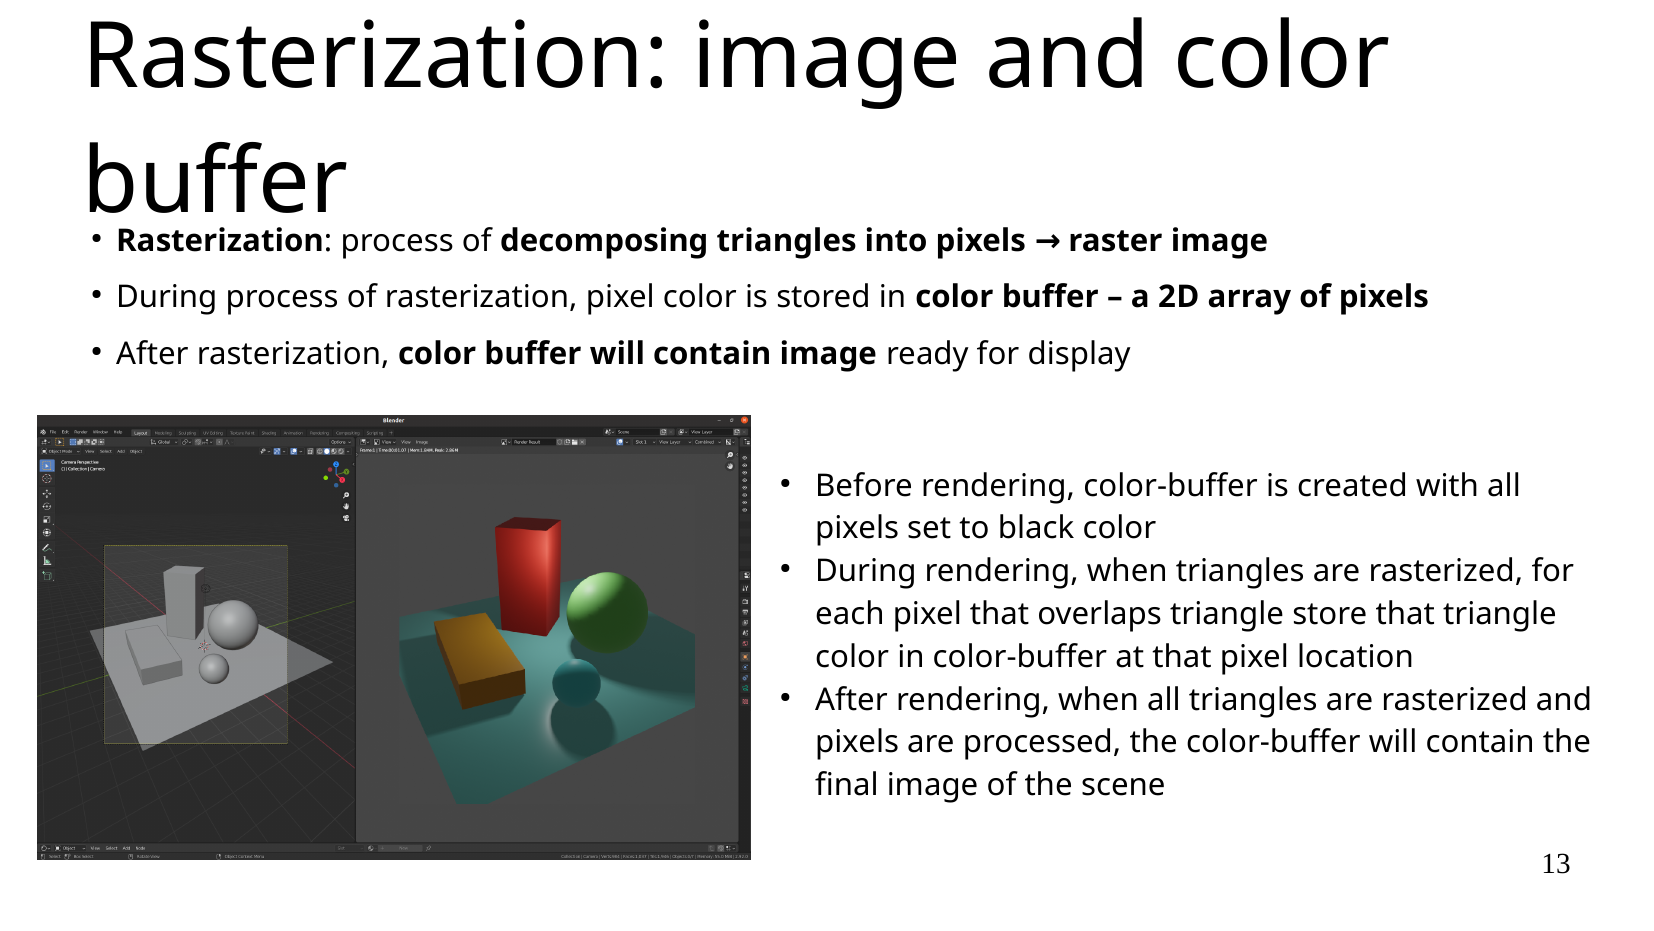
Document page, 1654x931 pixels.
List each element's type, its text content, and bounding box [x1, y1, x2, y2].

title Rasterization: image and color buffer [82, 37, 1571, 193]
text_box Before rendering, color-buffer is created with all pixels set to black color During rendering, when triangles are rasterized, for each pixel that overlaps triangle store that triangle color in color-buffer at that pixel location After rendering, when all triangles are rasterized and pixels are processed, the color-buffer will contain the final image of the scene [765, 455, 1621, 819]
list Rasterization: process of decomposing triangles into pixels → raster image During process of rasterization, pixel color is stored in color buffer – a 2D array of pixels After rasterization, color buffer will contain image ready for display [82, 217, 1571, 376]
picture [37, 415, 751, 860]
